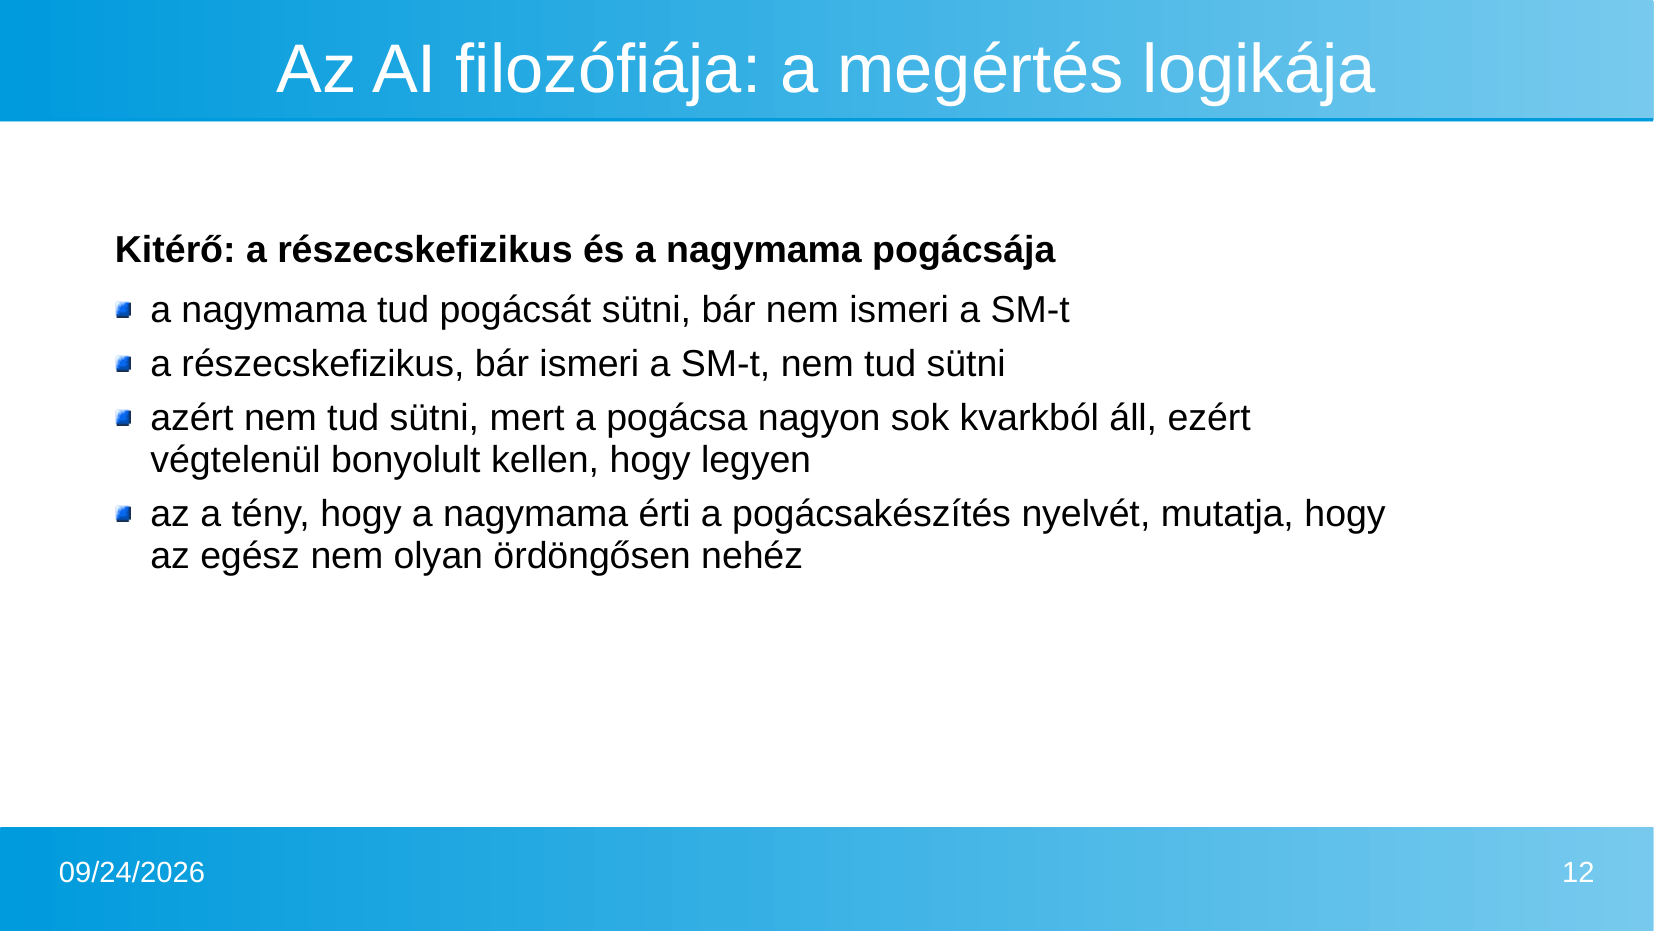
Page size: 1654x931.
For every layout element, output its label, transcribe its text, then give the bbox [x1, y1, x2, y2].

title Az AI filozófiája: a megértés logikája [59, 29, 1595, 108]
text_box Kitérő: a részecskefizikus és a nagymama pogácsája a nagymama tud pogácsát sütni, bár nem ismeri a SM-t a részecskefizikus, bár ismeri a SM-t, nem tud sütni azért nem tud sütni, mert a pogácsa nagyon sok kvarkból áll, ezért végtelenül bonyolult kellen, hogy legyen az a tény, hogy a nagymama érti a pogácsakészítés nyelvét, mutatja, hogy az egész nem olyan ördöngősen nehéz [100, 220, 1429, 584]
